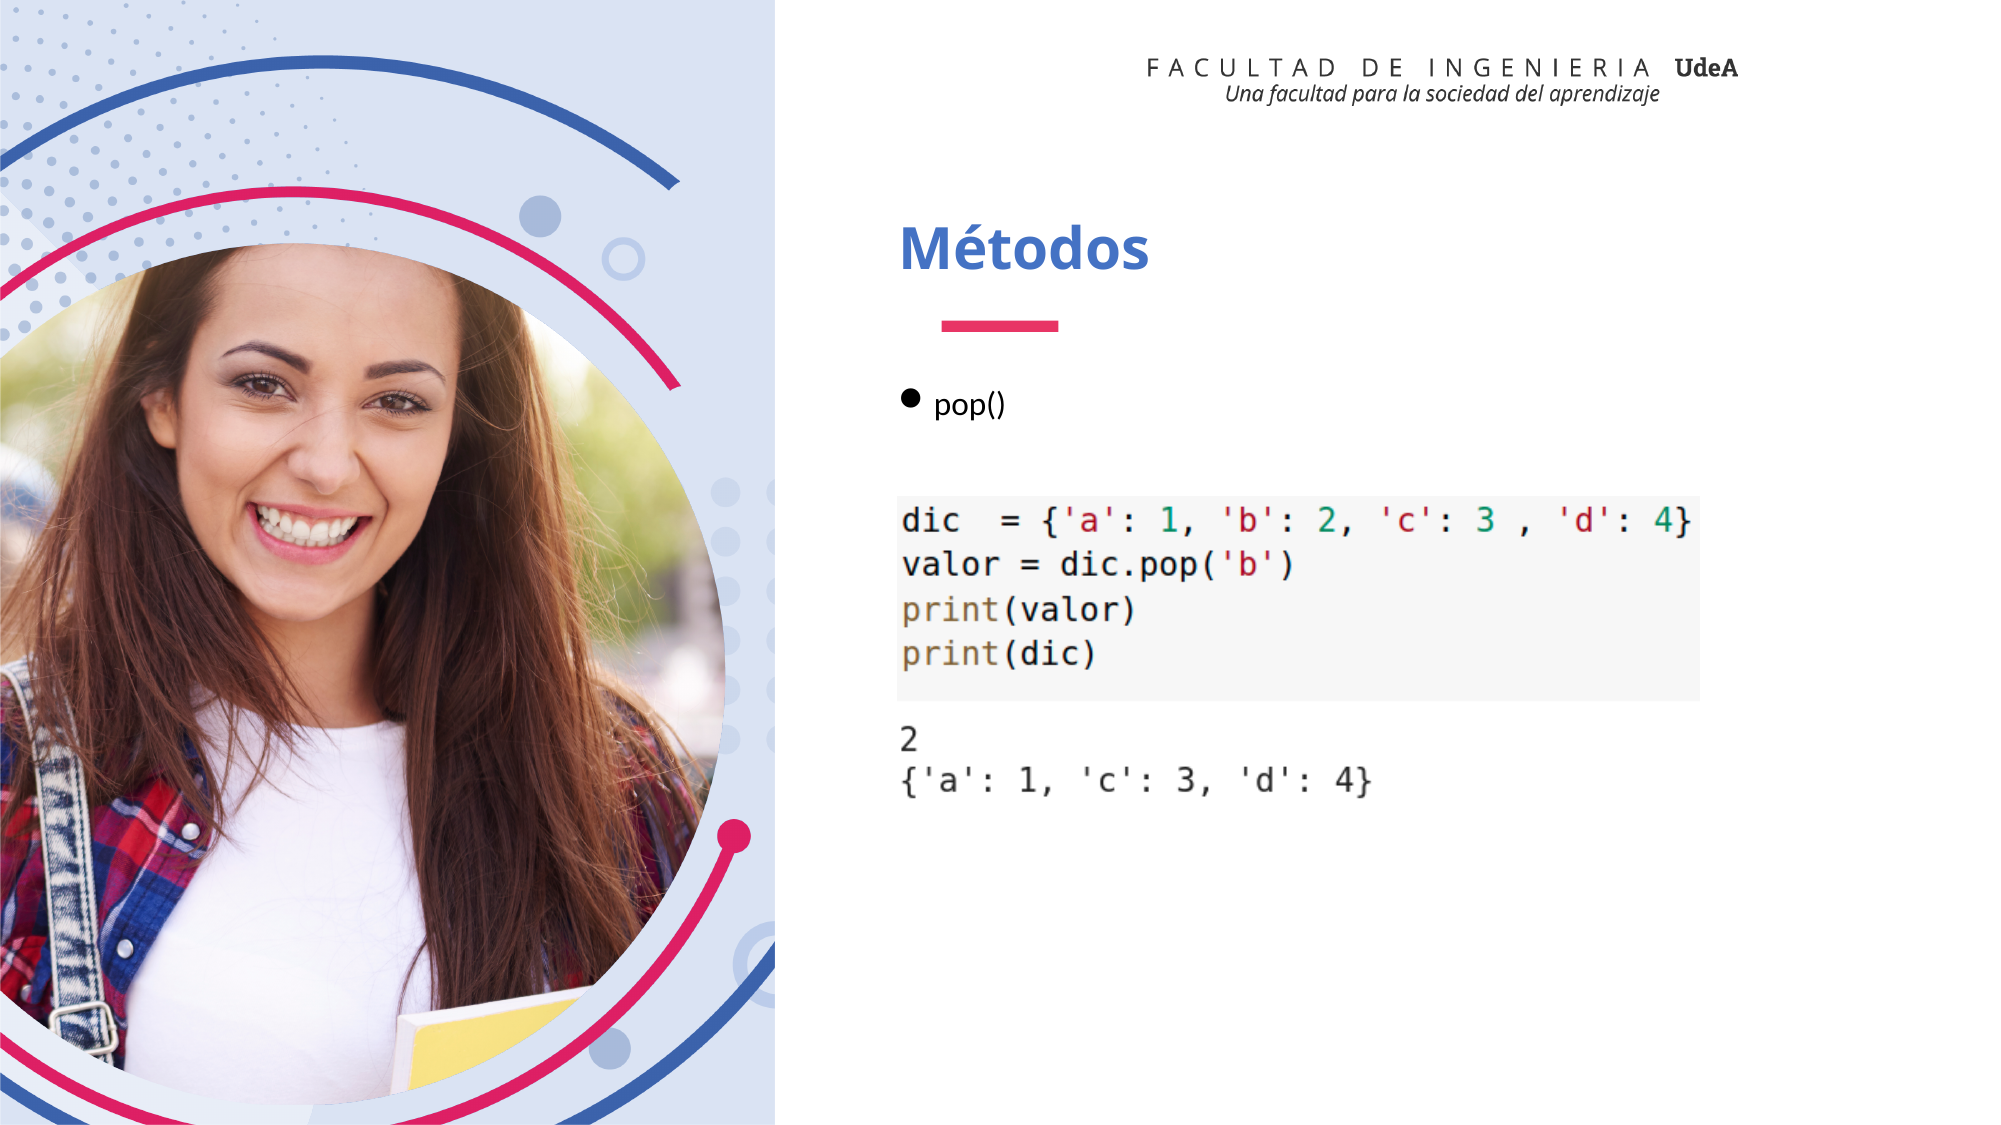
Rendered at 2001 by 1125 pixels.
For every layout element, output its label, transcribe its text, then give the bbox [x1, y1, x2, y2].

text_box pop() [883, 374, 1430, 430]
text_box Métodos [883, 195, 1381, 306]
picture [0, 0, 775, 1125]
picture [1148, 57, 1738, 106]
picture [897, 496, 1700, 814]
